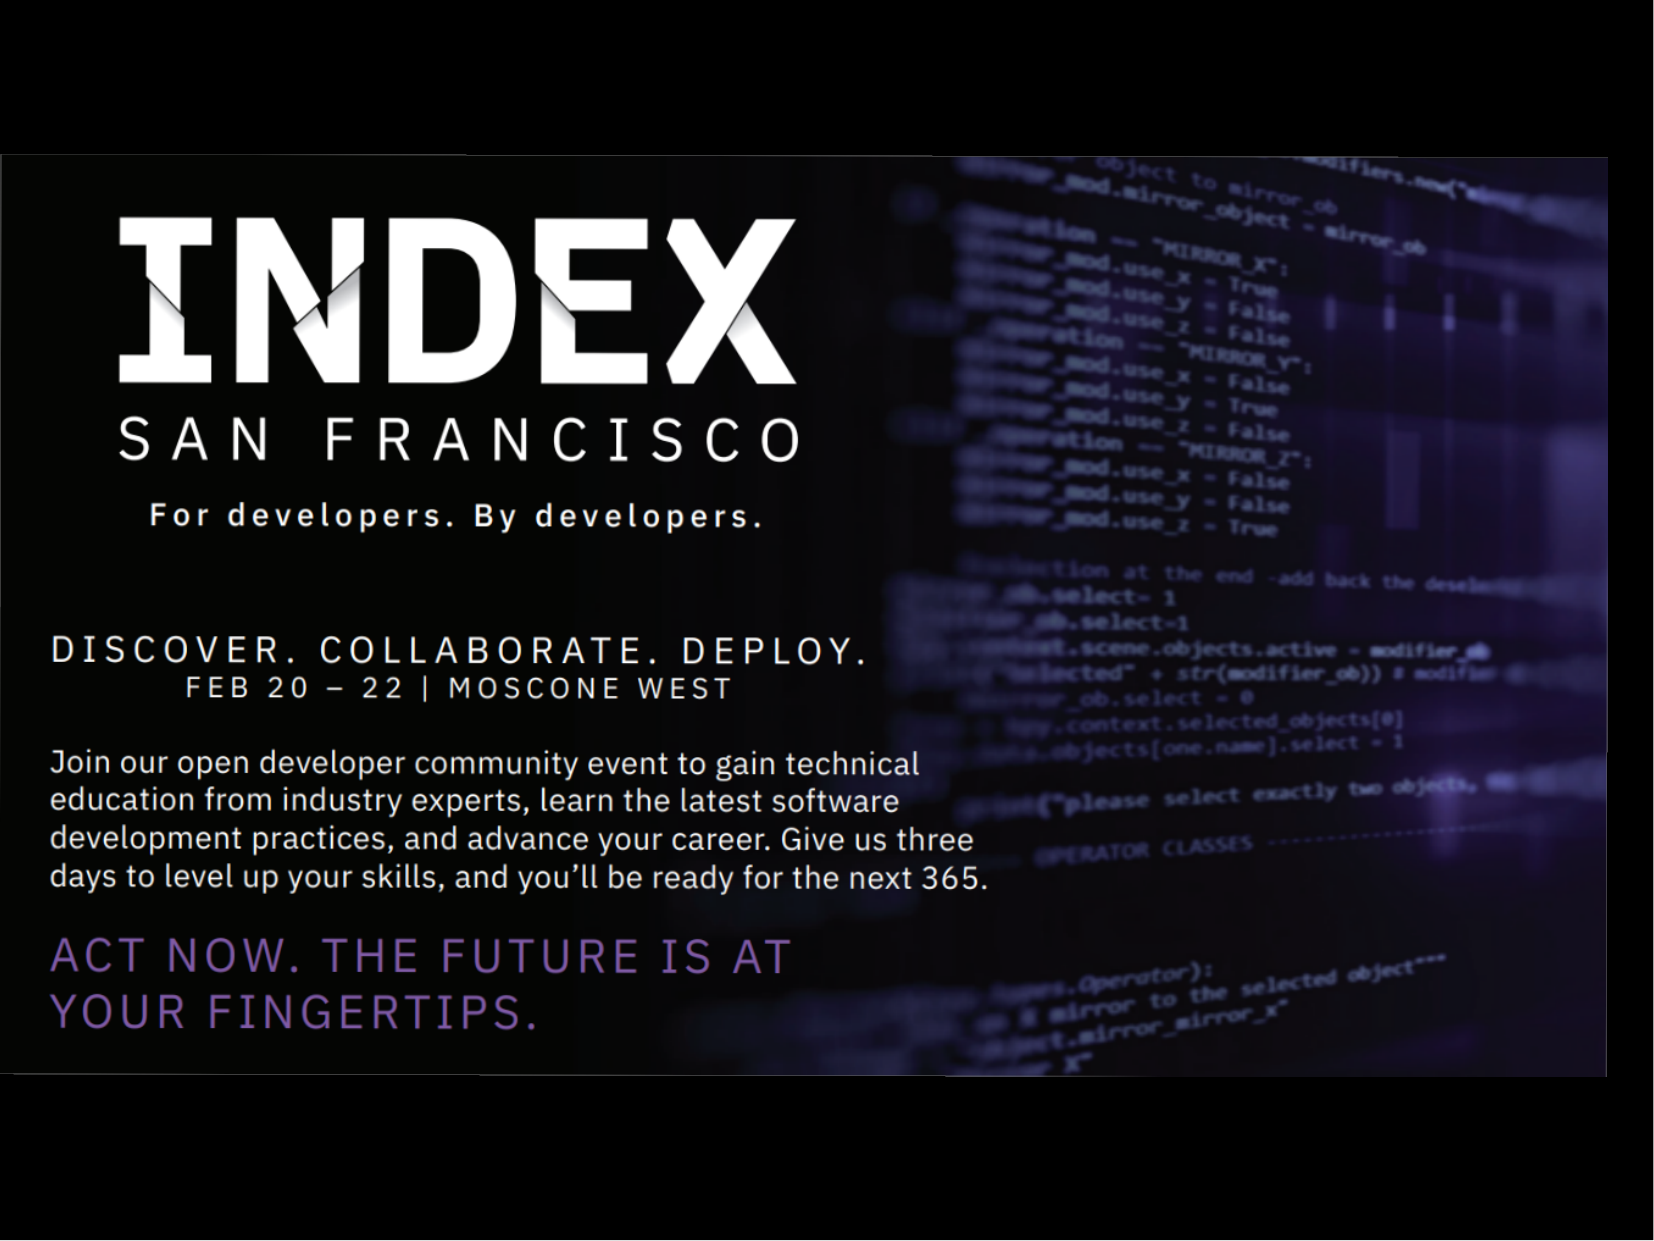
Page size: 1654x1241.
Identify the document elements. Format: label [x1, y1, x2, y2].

text_box [0, 0, 1654, 1241]
picture [0, 153, 1608, 1077]
